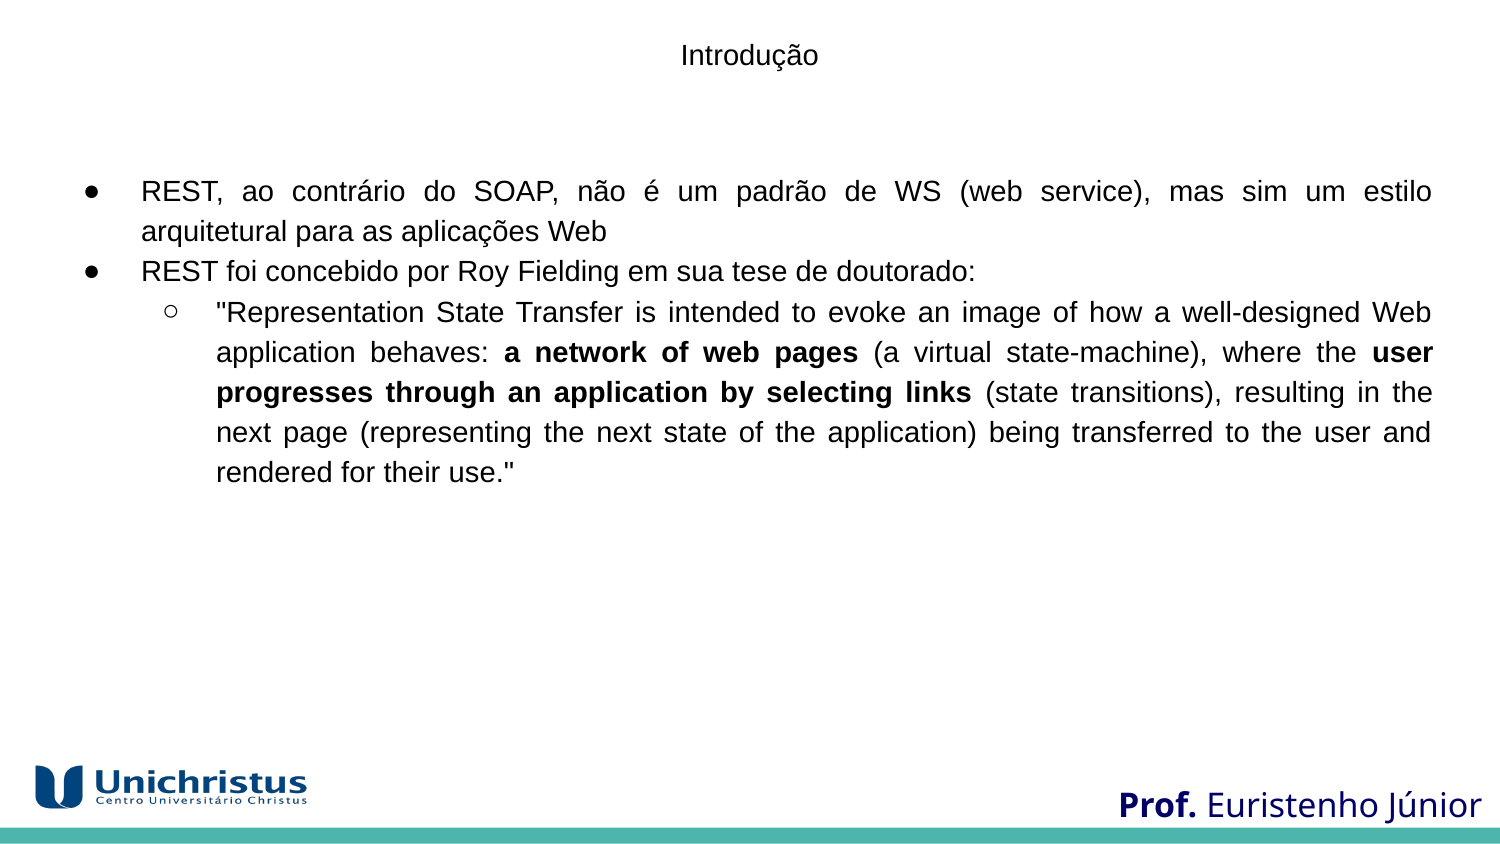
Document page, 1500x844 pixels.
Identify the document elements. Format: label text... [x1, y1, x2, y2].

picture [31, 763, 311, 810]
list REST, ao contrário do SOAP, não é um padrão de WS (web service), mas sim um estilo arquitetural para as aplicações Web REST foi concebido por Roy Fielding em sua tese de doutorado: "Representation State Transfer is intended to evoke an image of how a well-designed Web application behaves: a network of web pages (a virtual state-machine), where the user progresses through an application by selecting links (state transitions), resulting in the next page (representing the next state of the application) being transferred to the user and rendered for their use." [51, 152, 1449, 750]
title Introdução [51, 20, 1449, 137]
text_box Prof. Euristenho Júnior [1103, 773, 1500, 829]
